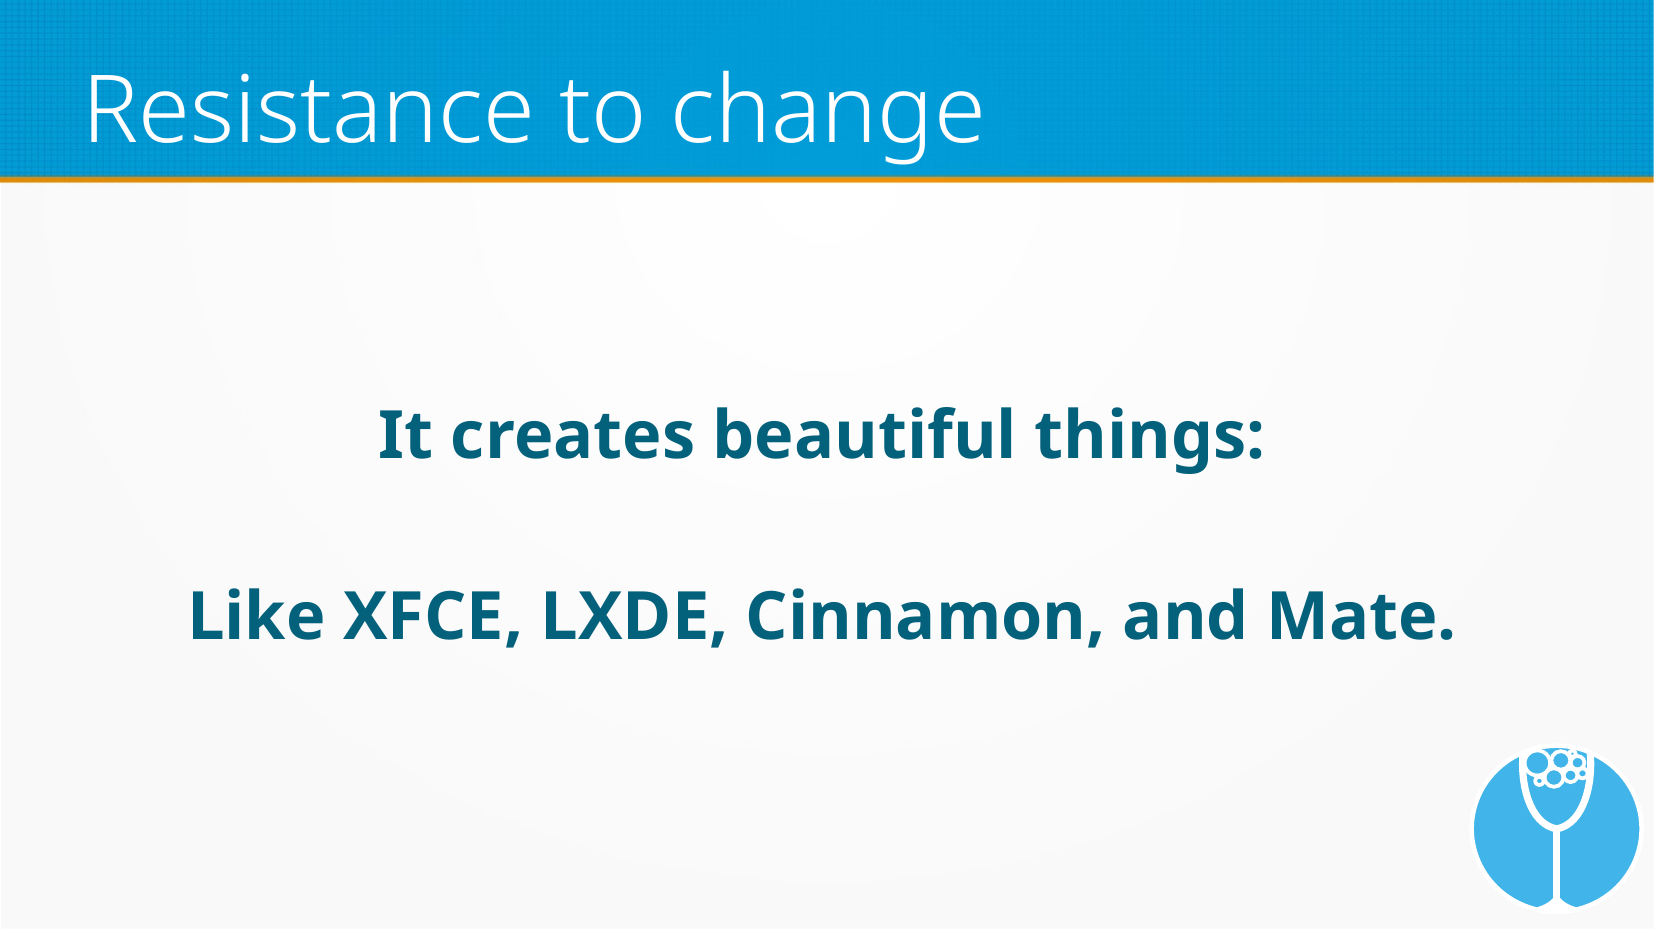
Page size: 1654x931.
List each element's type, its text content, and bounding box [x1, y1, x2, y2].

title Resistance to change [82, 14, 1571, 171]
picture [0, 175, 1654, 931]
subtitle It creates beautiful things: Like XFCE, LXDE, Cinnamon, and Mate. [82, 236, 1563, 811]
